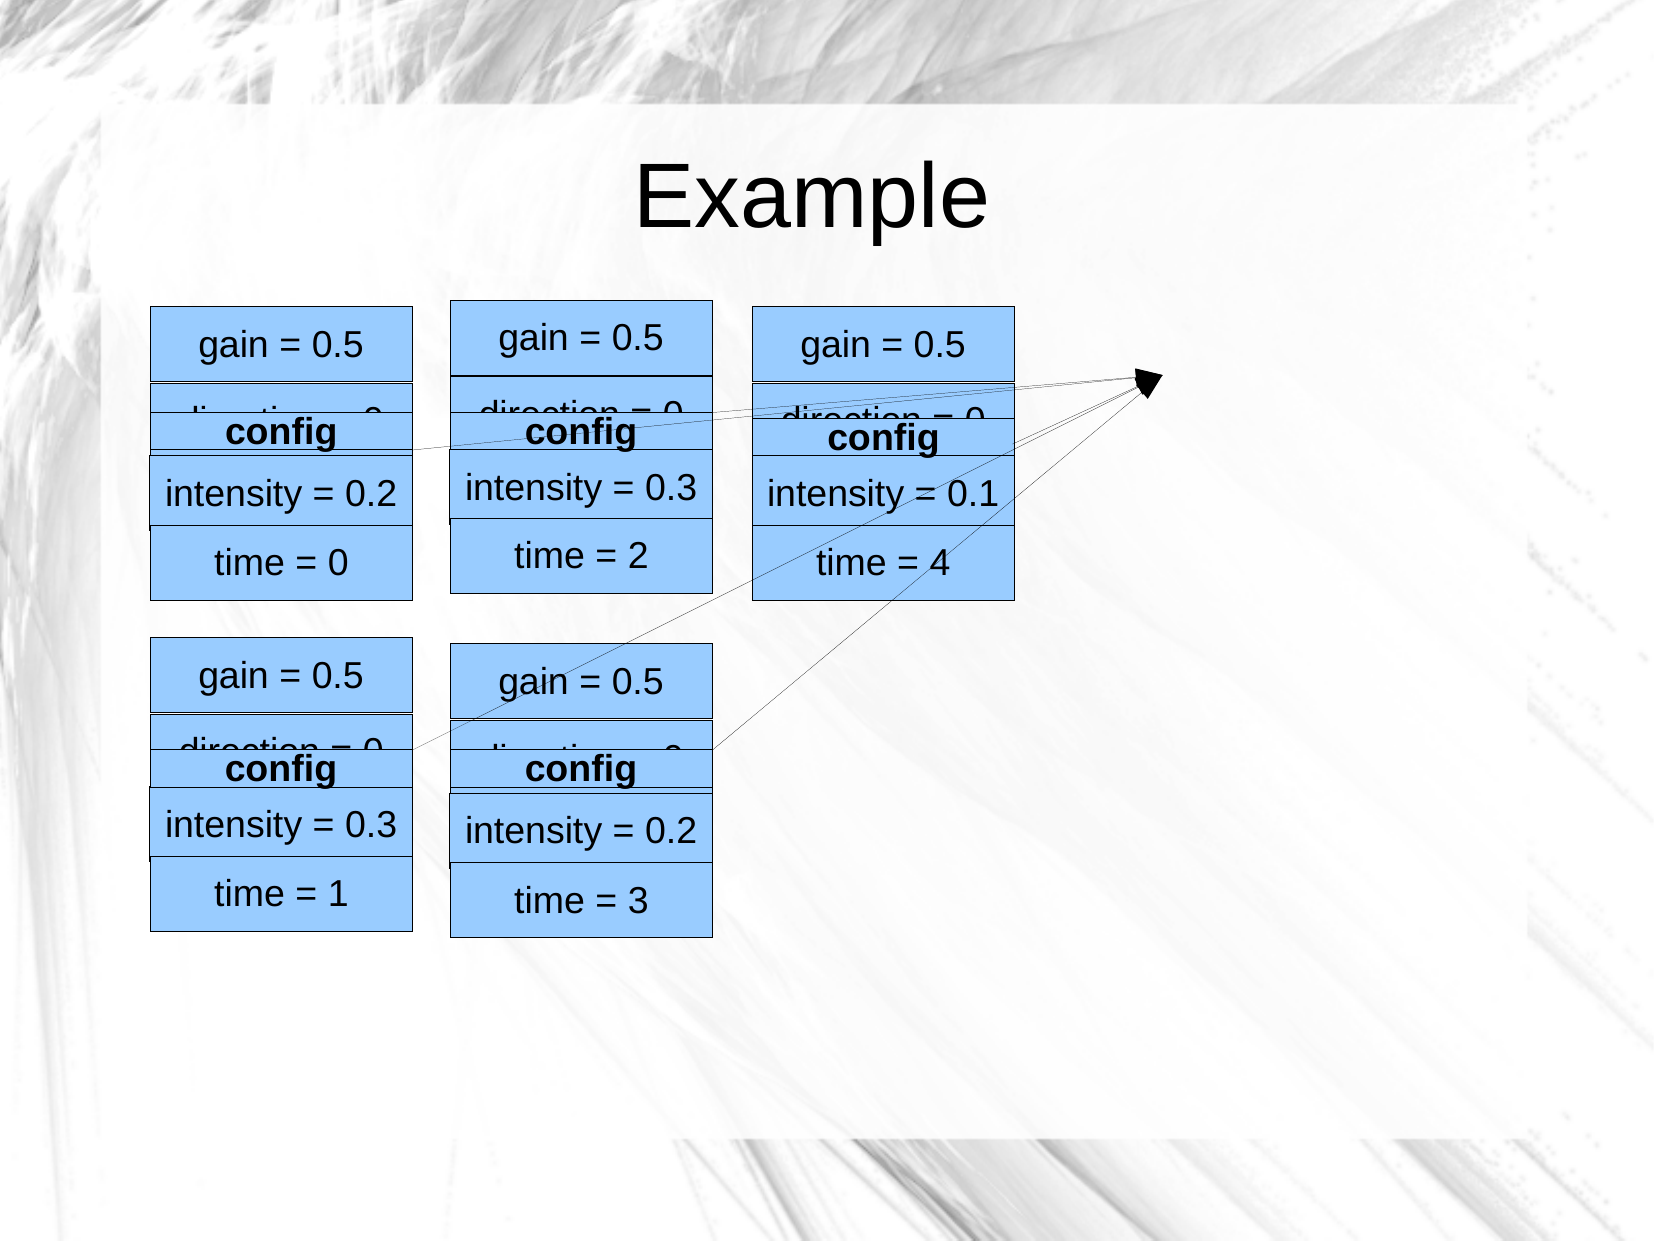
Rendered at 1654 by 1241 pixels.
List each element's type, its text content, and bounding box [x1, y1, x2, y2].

text_box config [150, 749, 413, 788]
text_box gain = 0.5 [450, 643, 713, 719]
text_box direction = 0 [150, 383, 413, 412]
text_box config [752, 418, 1015, 456]
text_box gain = 0.5 [752, 306, 1015, 382]
text_box gain = 0.5 [150, 637, 413, 713]
text_box time = 4 [752, 525, 1015, 601]
text_box gain = 0.5 [150, 306, 413, 382]
text_box intensity = 0.3 [449, 449, 713, 525]
text_box time = 1 [150, 856, 413, 932]
text_box gain = 0.5 [450, 300, 713, 376]
text_box config [450, 412, 713, 450]
text_box time = 2 [450, 518, 713, 594]
text_box time = 0 [150, 525, 413, 601]
title Example [118, 0, 1506, 643]
text_box config [450, 749, 713, 788]
text_box intensity = 0.2 [449, 793, 713, 869]
text_box direction = 0 [450, 720, 713, 749]
text_box direction = 0 [450, 788, 713, 793]
text_box direction = 0 [450, 376, 713, 412]
text_box intensity = 0.3 [149, 786, 413, 862]
text_box config [150, 412, 413, 450]
picture [0, 0, 1654, 1241]
text_box direction = 0 [150, 714, 413, 749]
text_box time = 3 [450, 862, 713, 938]
text_box intensity = 0.1 [752, 456, 1015, 525]
text_box direction = 0 [150, 450, 413, 455]
text_box intensity = 0.2 [149, 455, 413, 531]
text_box direction = 0 [752, 383, 1015, 418]
